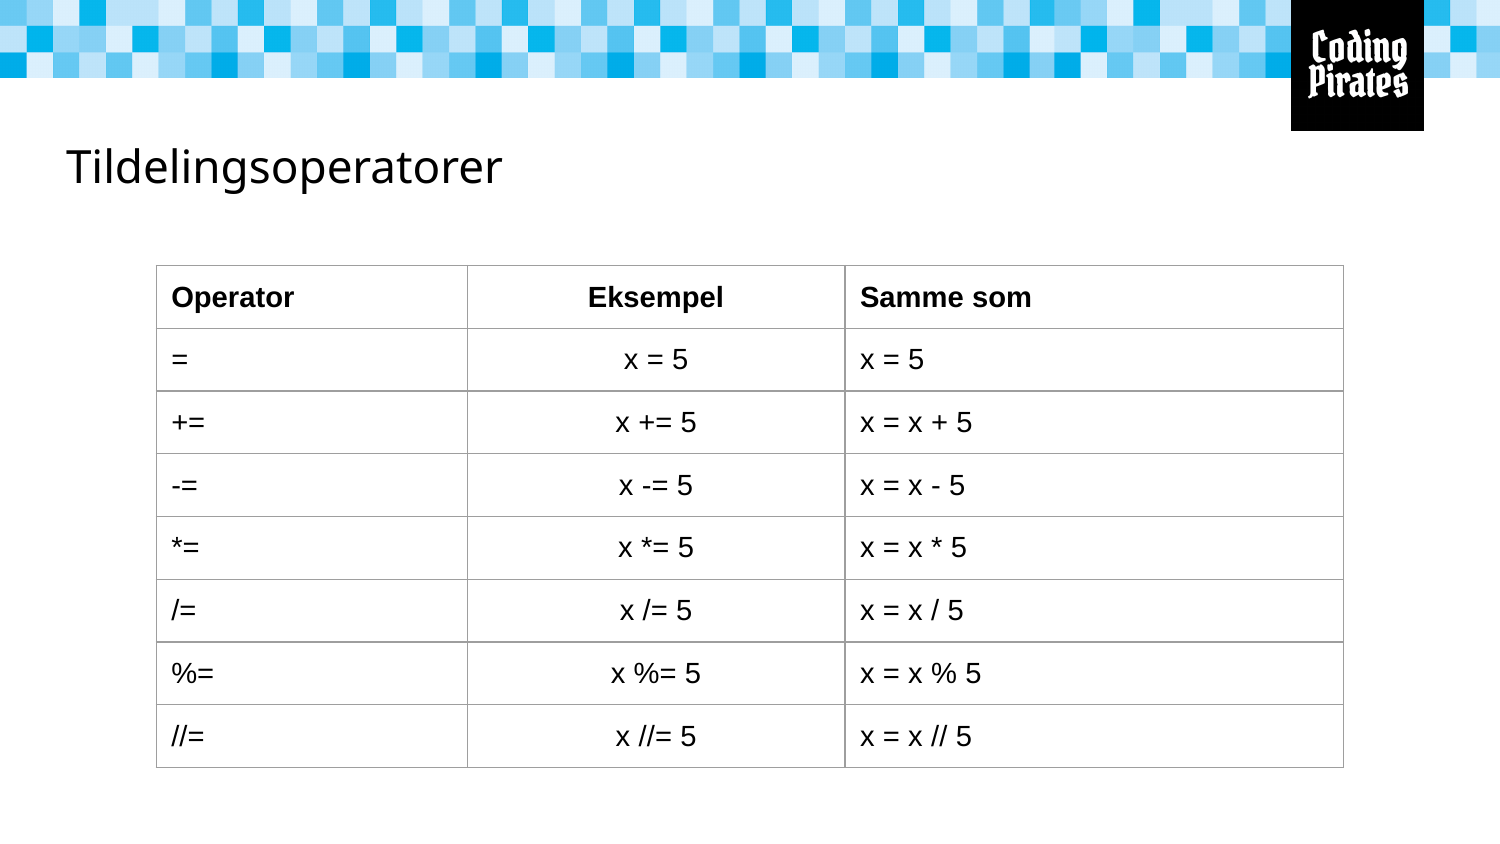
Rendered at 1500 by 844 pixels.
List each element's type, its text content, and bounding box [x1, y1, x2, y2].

table_cell //= [157, 705, 467, 767]
table_cell x //= 5 [468, 705, 844, 767]
table_cell = [157, 329, 467, 390]
table_header Eksempel [468, 266, 844, 328]
table_cell x = 5 [468, 329, 844, 390]
table_cell x -= 5 [468, 454, 844, 516]
picture [1291, 0, 1424, 131]
table_cell -= [157, 454, 467, 516]
table_cell %= [157, 643, 467, 704]
table_cell x *= 5 [468, 517, 844, 579]
table_cell x %= 5 [468, 643, 844, 704]
picture [0, 0, 1056, 78]
table_cell x /= 5 [468, 580, 844, 641]
table_cell x += 5 [468, 392, 844, 453]
table_cell x = x // 5 [846, 705, 1343, 767]
table_cell x = x + 5 [846, 392, 1343, 453]
title Tildelingsoperatorer [51, 123, 1223, 217]
table_cell *= [157, 517, 467, 579]
table_header Operator [157, 266, 467, 328]
table_cell x = x % 5 [846, 643, 1343, 704]
table_cell x = 5 [846, 329, 1343, 390]
table_cell x = x * 5 [846, 517, 1343, 579]
table_cell /= [157, 580, 467, 641]
table_cell += [157, 392, 467, 453]
table_cell x = x - 5 [846, 454, 1343, 516]
table_header Samme som [846, 266, 1343, 328]
table_cell x = x / 5 [846, 580, 1343, 641]
